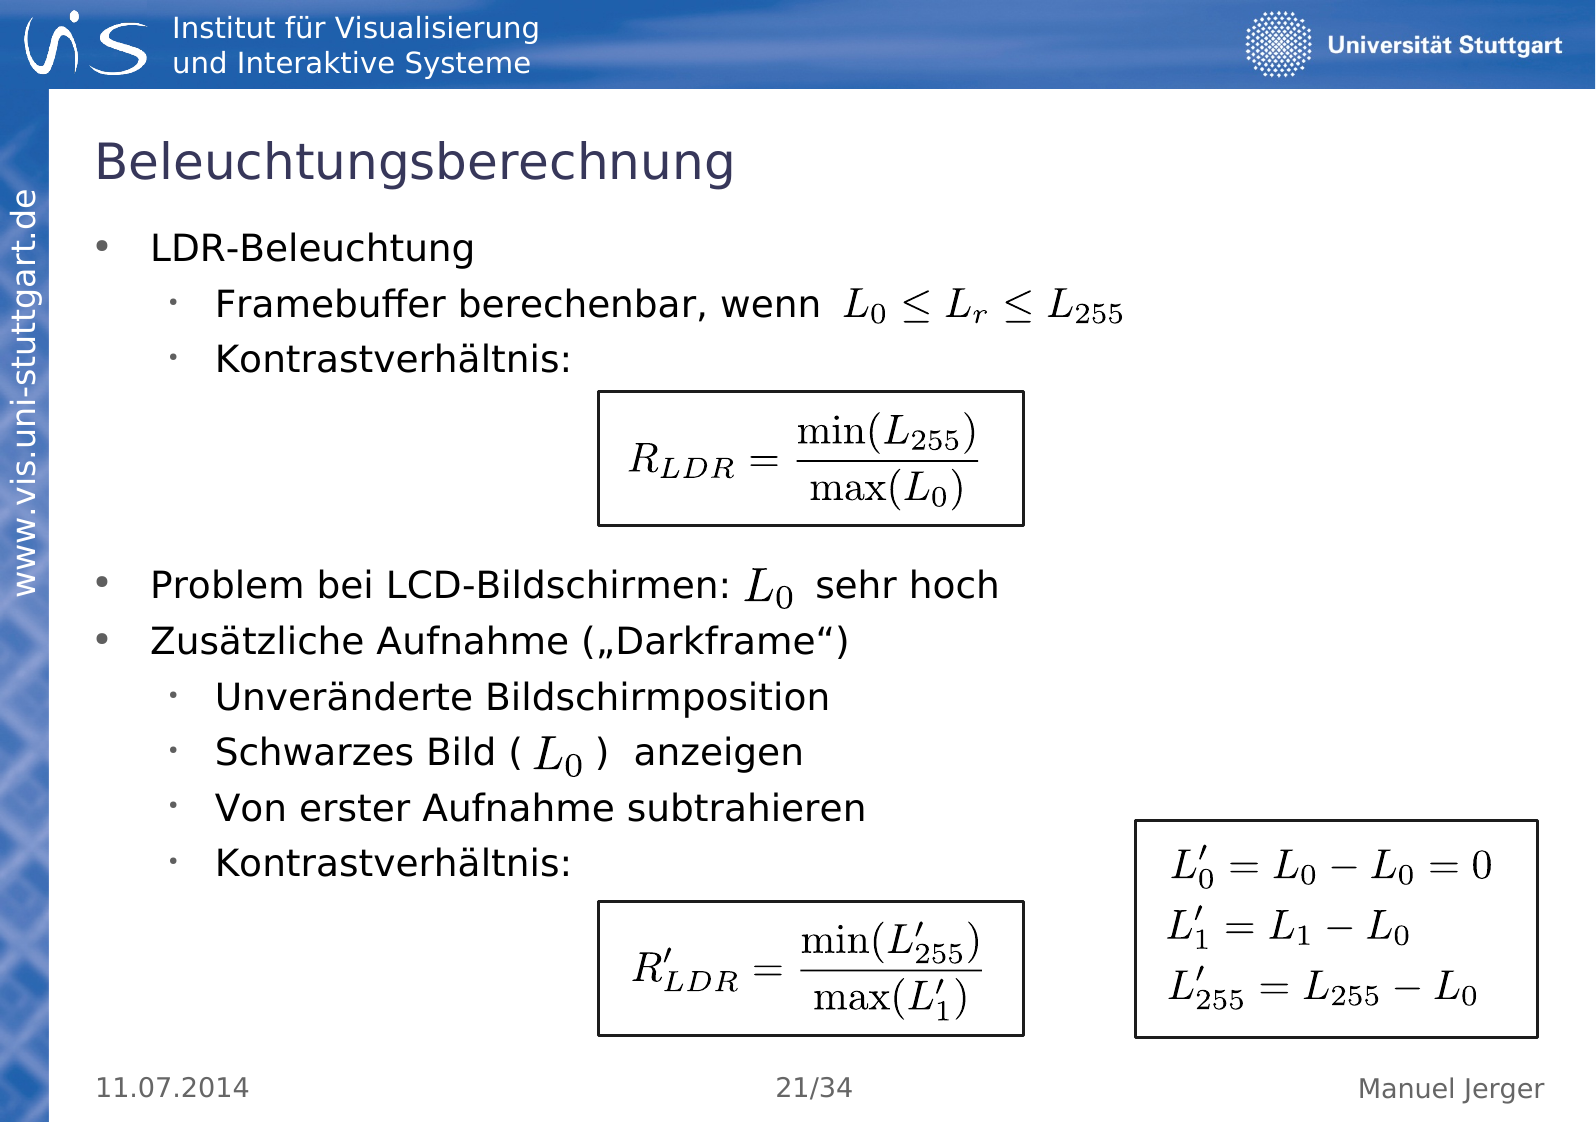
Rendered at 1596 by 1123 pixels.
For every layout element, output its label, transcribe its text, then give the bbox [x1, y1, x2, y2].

text_box [841, 288, 1124, 324]
text_box [630, 921, 983, 1021]
text_box [626, 412, 979, 511]
text_box [1135, 820, 1538, 1038]
list LDR-Beleuchtung Framebuffer berechenbar, wenn Kontrastverhältnis: Problem bei LCD-Bildschirmen: sehr hoch Zusätzliche Aufnahme („Darkframe“) Unveränderte Bildschirmposition Schwarzes Bild ( ) anzeigen Von erster Aufnahme subtrahieren Kontrastverhältnis: [94, 224, 1548, 1052]
text_box [531, 736, 584, 777]
title Beleuchtungsberechnung [94, 117, 1534, 201]
picture [24, 0, 1596, 89]
text_box [742, 568, 794, 609]
picture [0, 0, 49, 1122]
